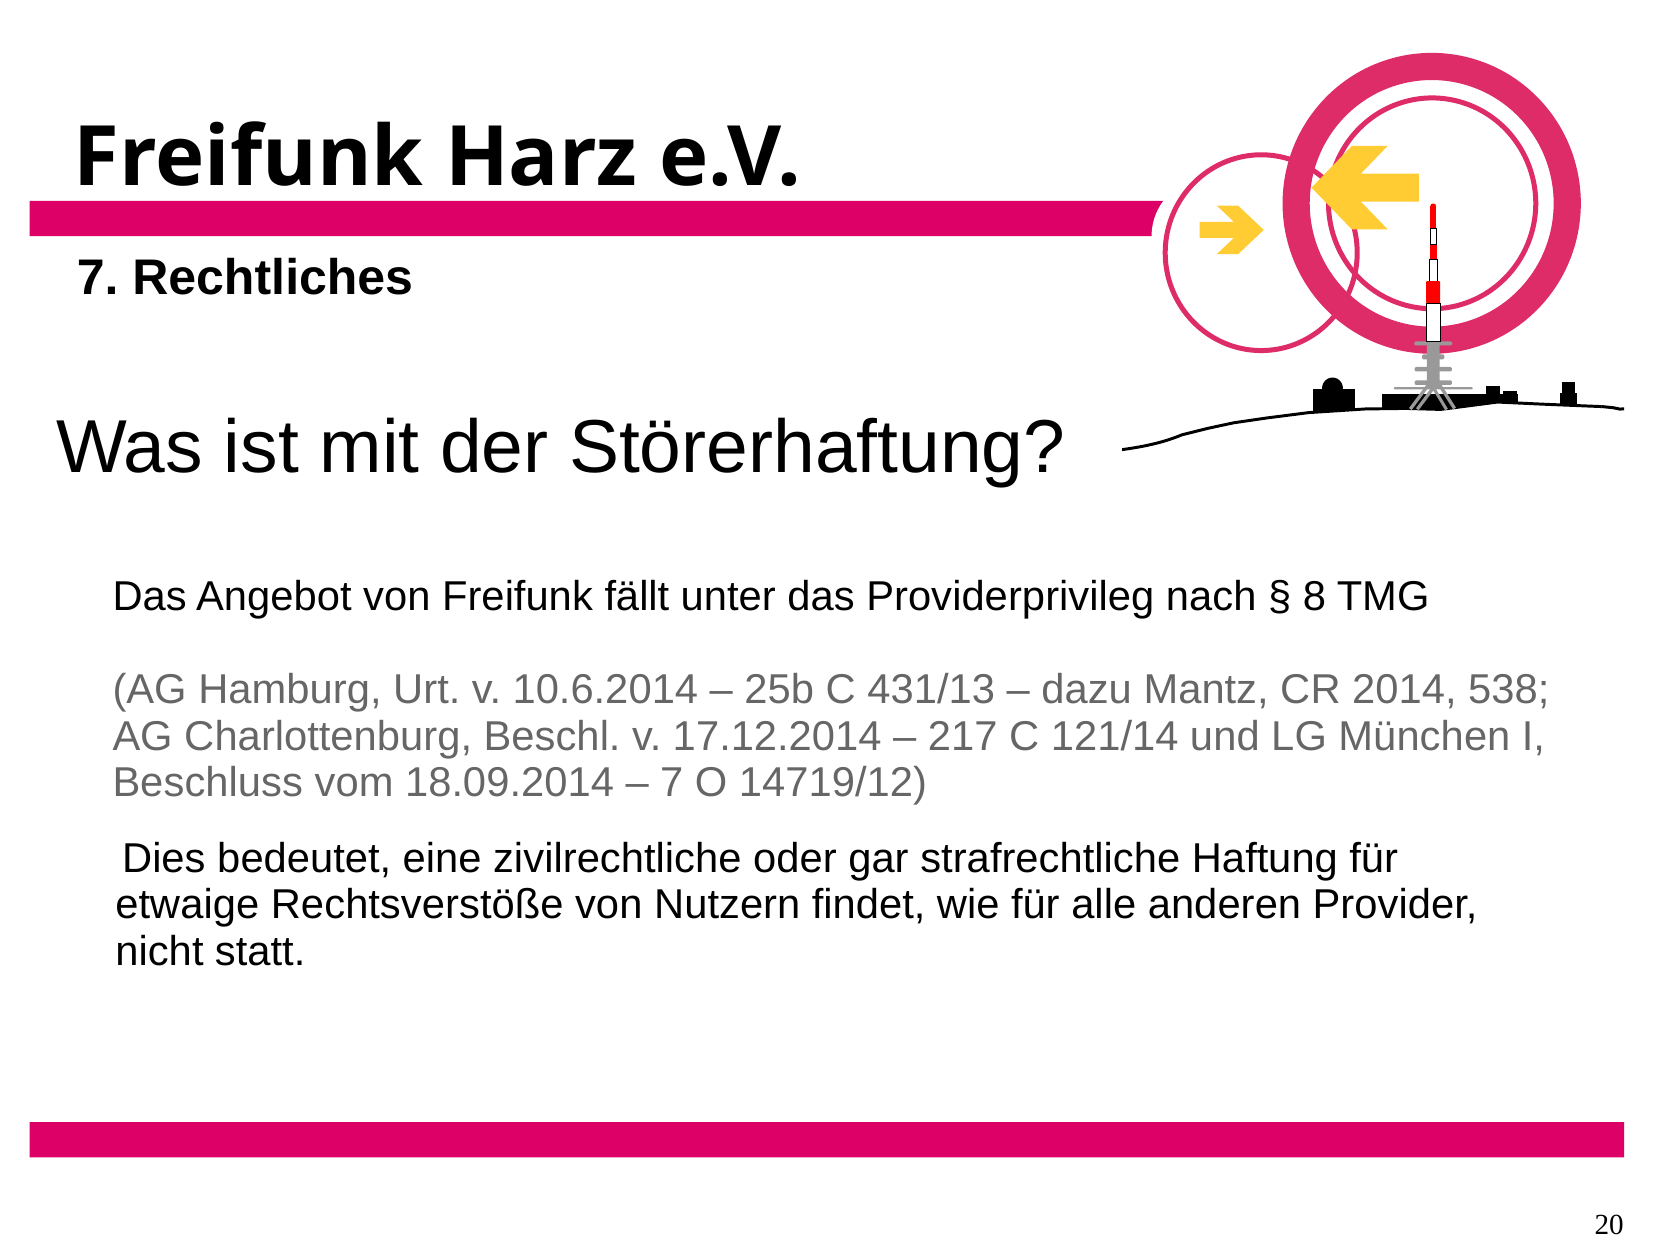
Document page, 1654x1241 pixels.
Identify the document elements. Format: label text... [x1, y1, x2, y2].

text_box 7. Rechtliches [76, 218, 697, 337]
list Das Angebot von Freifunk fällt unter das Providerprivileg nach § 8 TMG (AG Hamburg, Urt. v. 10.6.2014 – 25b C 431/13 – dazu Mantz, CR 2014, 538; AG Charlottenburg, Beschl. v. 17.12.2014 – 217 C 121/14 und LG München I, Beschluss vom 18.09.2014 – 7 O 14719/12) Dies bedeutet, eine zivilrechtliche oder gar strafrechtliche Haftung für etwaige Rechtsverstöße von Nutzern findet, wie für alle anderen Provider, nicht statt. [41, 572, 1595, 1123]
title Was ist mit der Störerhaftung? [0, 390, 1341, 502]
